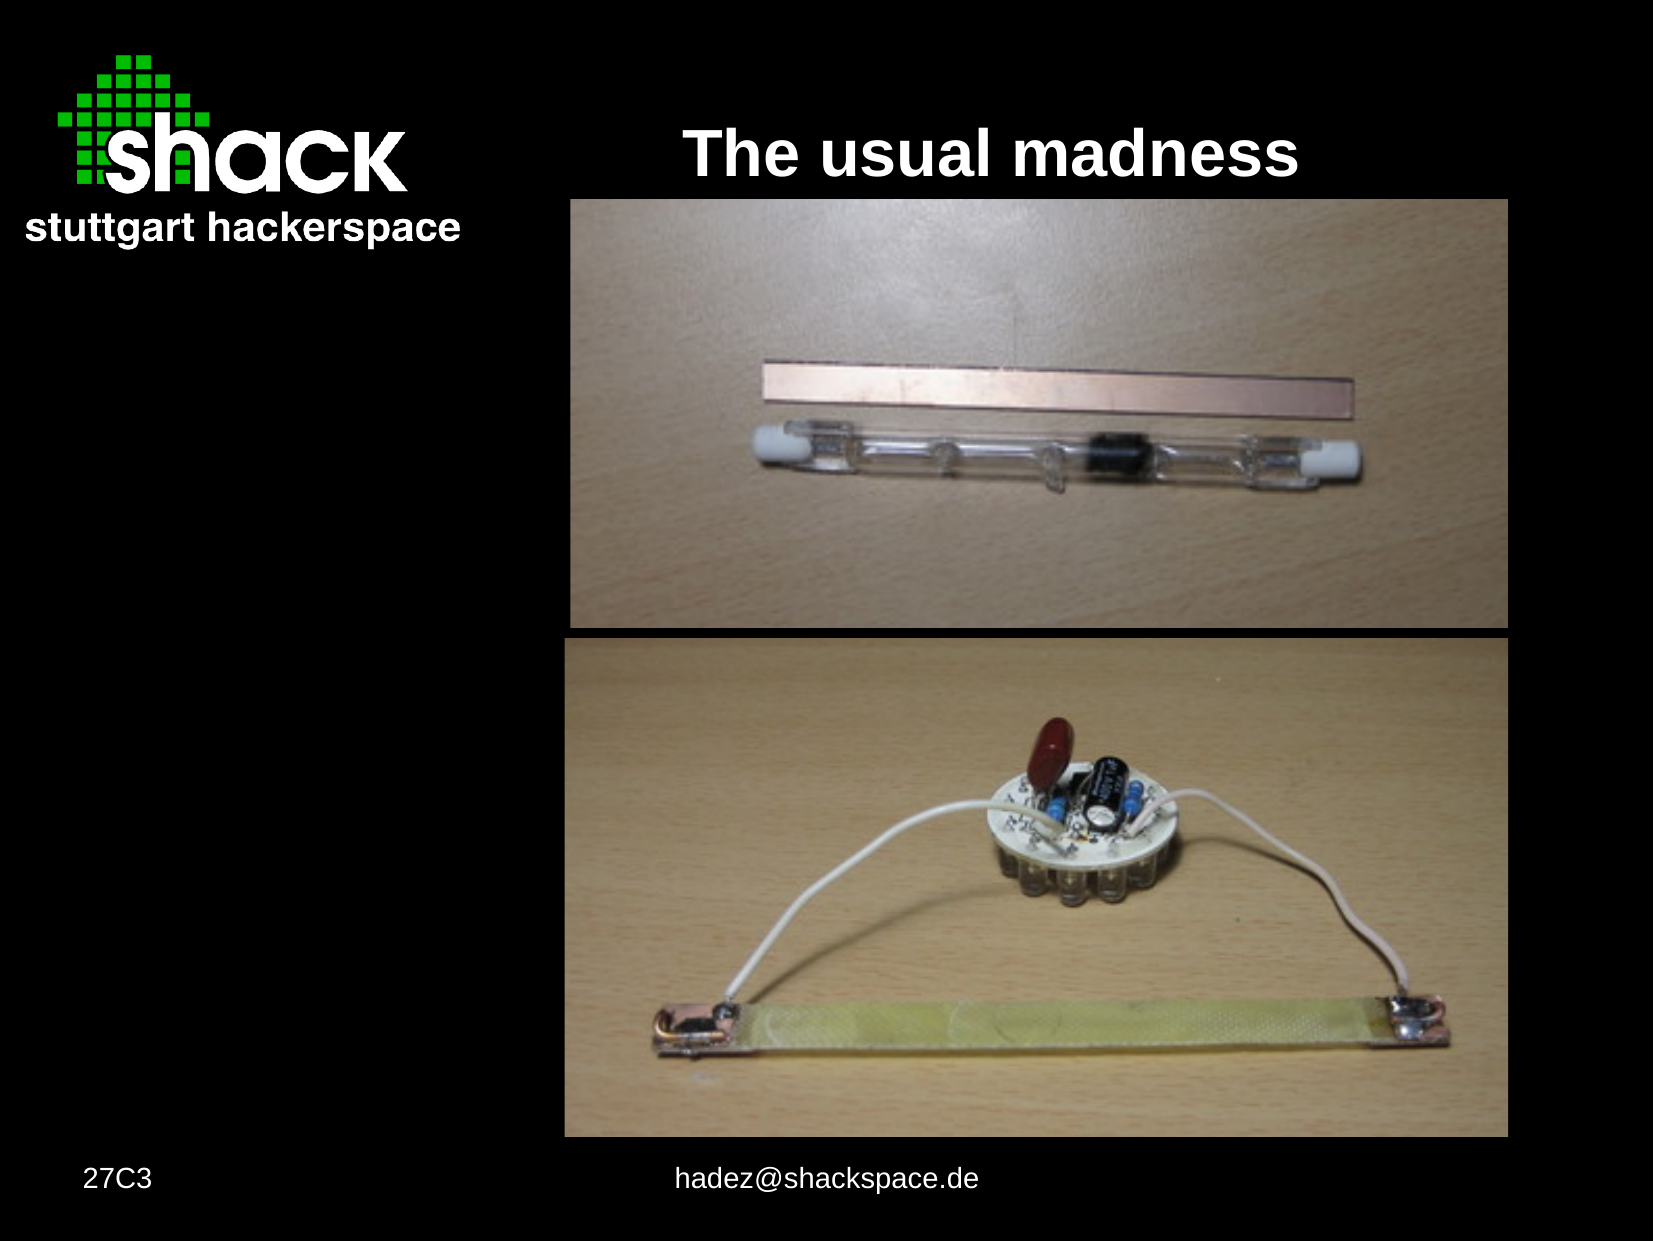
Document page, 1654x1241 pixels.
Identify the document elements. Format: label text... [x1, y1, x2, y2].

title The usual madness [412, 49, 1571, 257]
picture [564, 638, 1509, 1137]
picture [570, 199, 1508, 628]
picture [8, 47, 477, 257]
